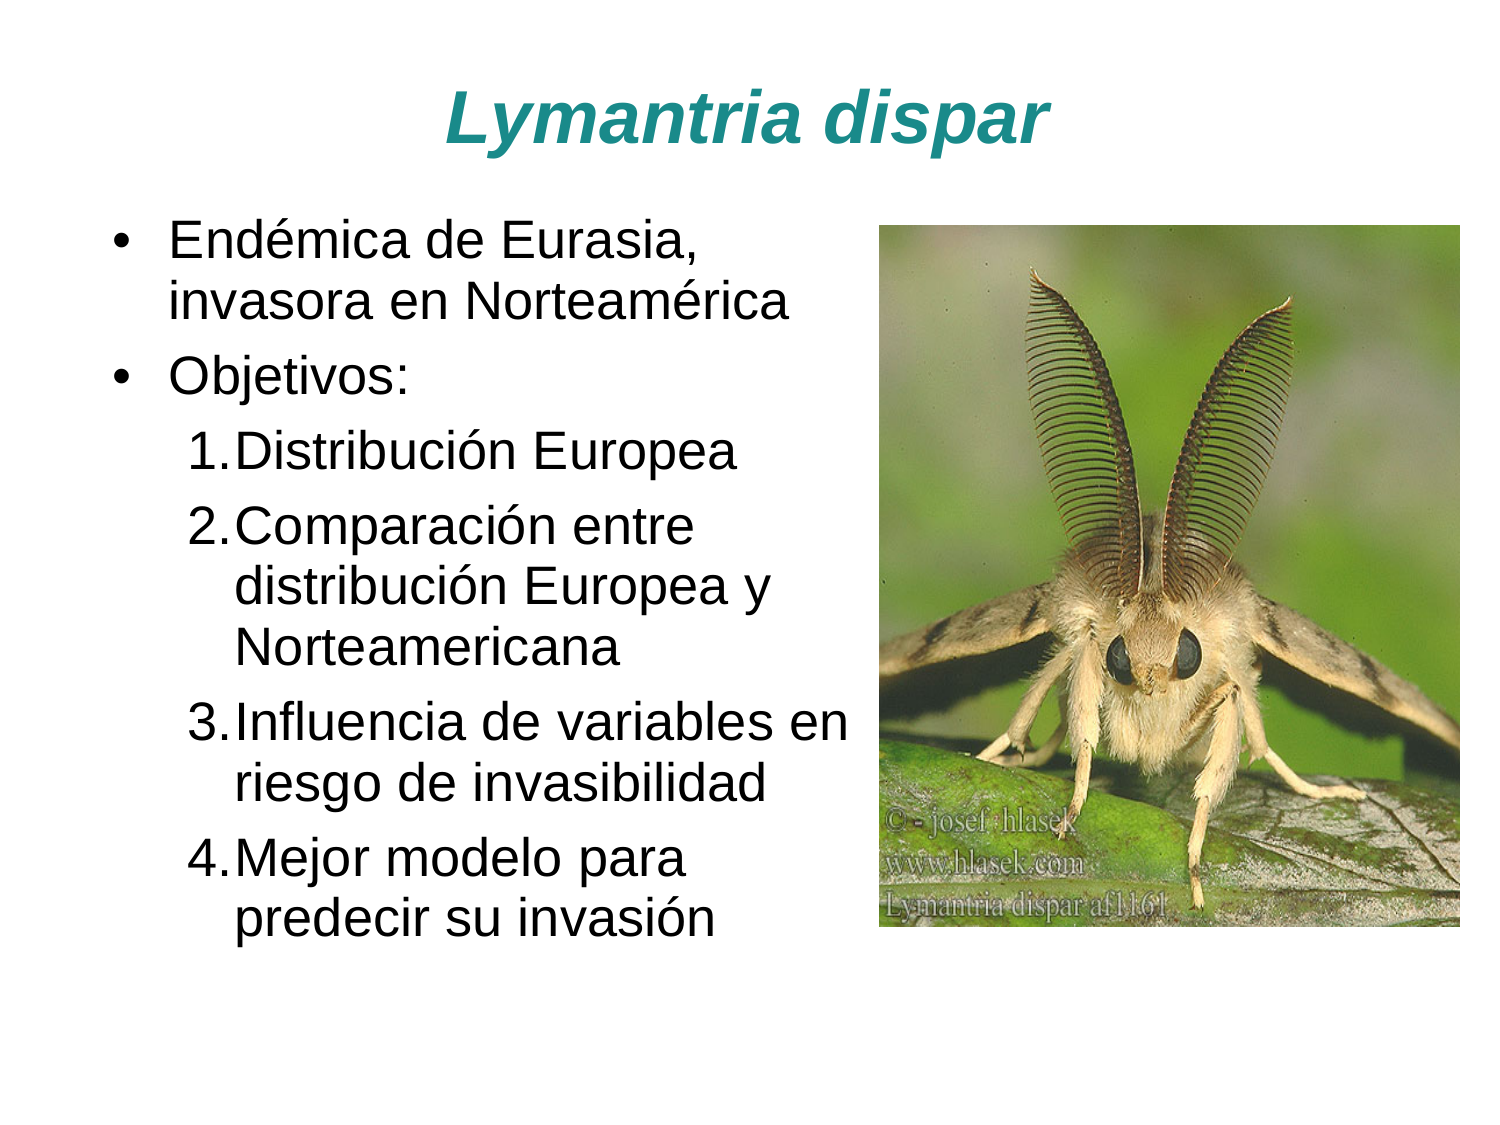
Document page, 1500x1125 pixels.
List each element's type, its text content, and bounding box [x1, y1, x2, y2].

picture [879, 225, 1460, 927]
title Lymantria dispar [28, 46, 1466, 188]
list Endémica de Eurasia, invasora en Norteamérica Objetivos: Distribución Europea Comparación entre distribución Europea y Norteamericana Influencia de variables en riesgo de invasibilidad Mejor modelo para predecir su invasión [98, 202, 868, 955]
